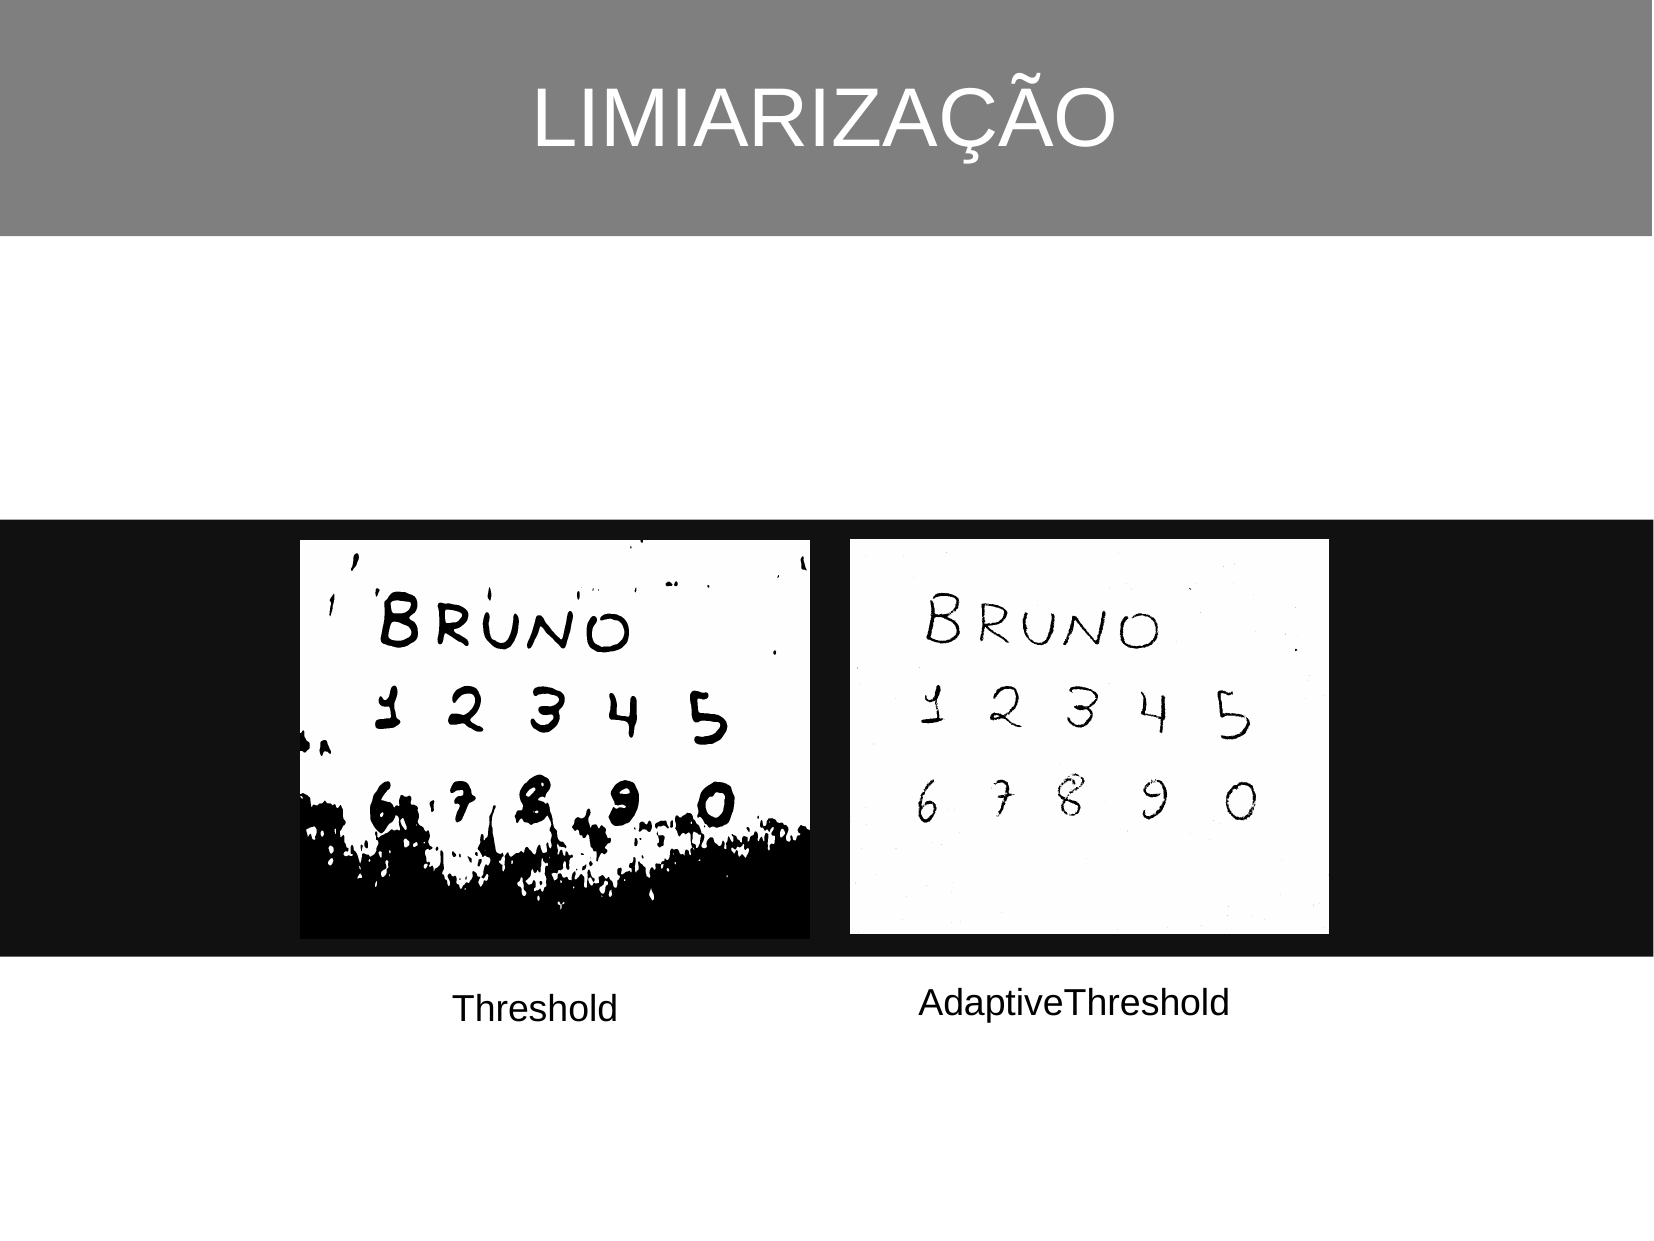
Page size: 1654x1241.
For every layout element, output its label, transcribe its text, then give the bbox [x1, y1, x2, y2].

text_box [0, 519, 1654, 957]
text_box Threshold [437, 980, 633, 1038]
text_box AdaptiveThreshold [903, 974, 1245, 1032]
text_box LIMIARIZAÇÃO [0, 0, 1652, 237]
picture [300, 540, 810, 939]
picture [850, 539, 1329, 934]
